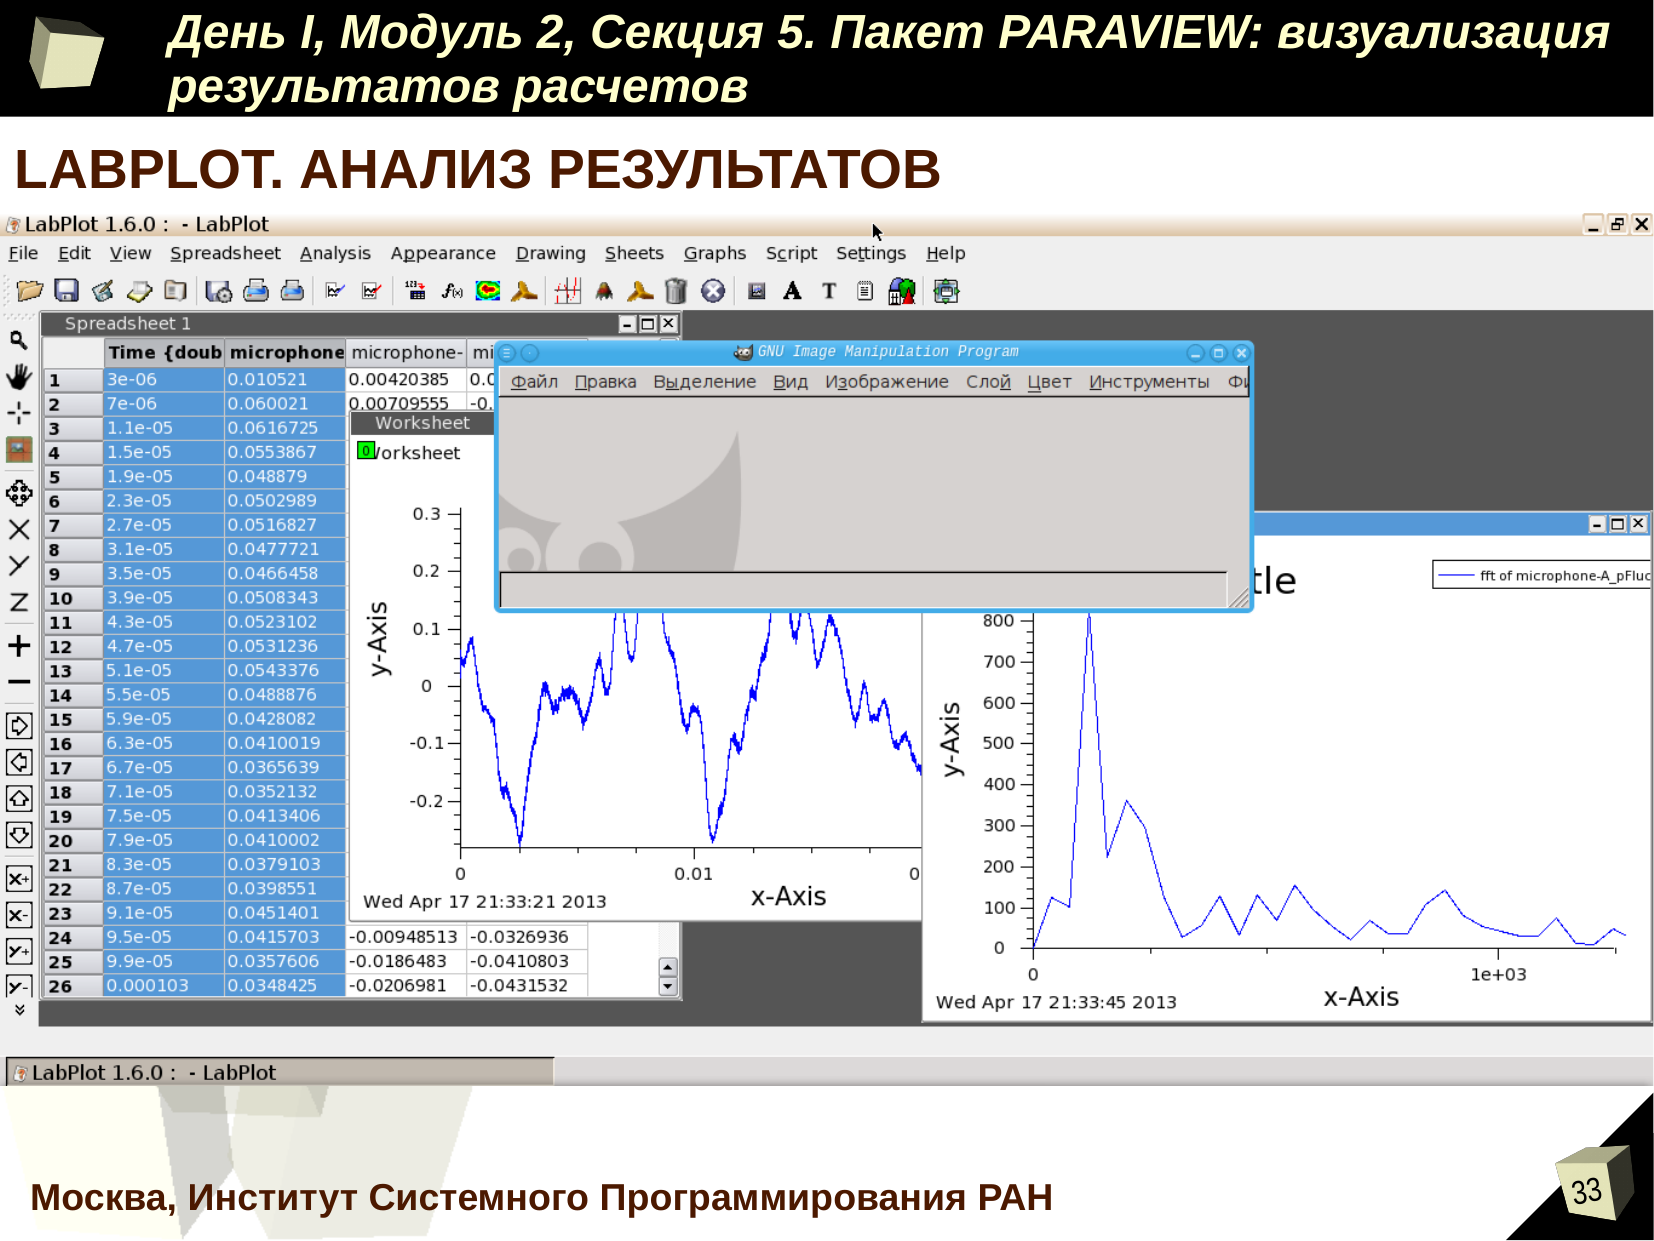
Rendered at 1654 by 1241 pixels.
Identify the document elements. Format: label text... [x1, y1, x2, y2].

picture [464, 1193, 472, 1198]
text_box LABPLOT. АНАЛИЗ РЕЗУЛЬТАТОВ [0, 131, 1654, 212]
picture [0, 212, 1654, 1241]
